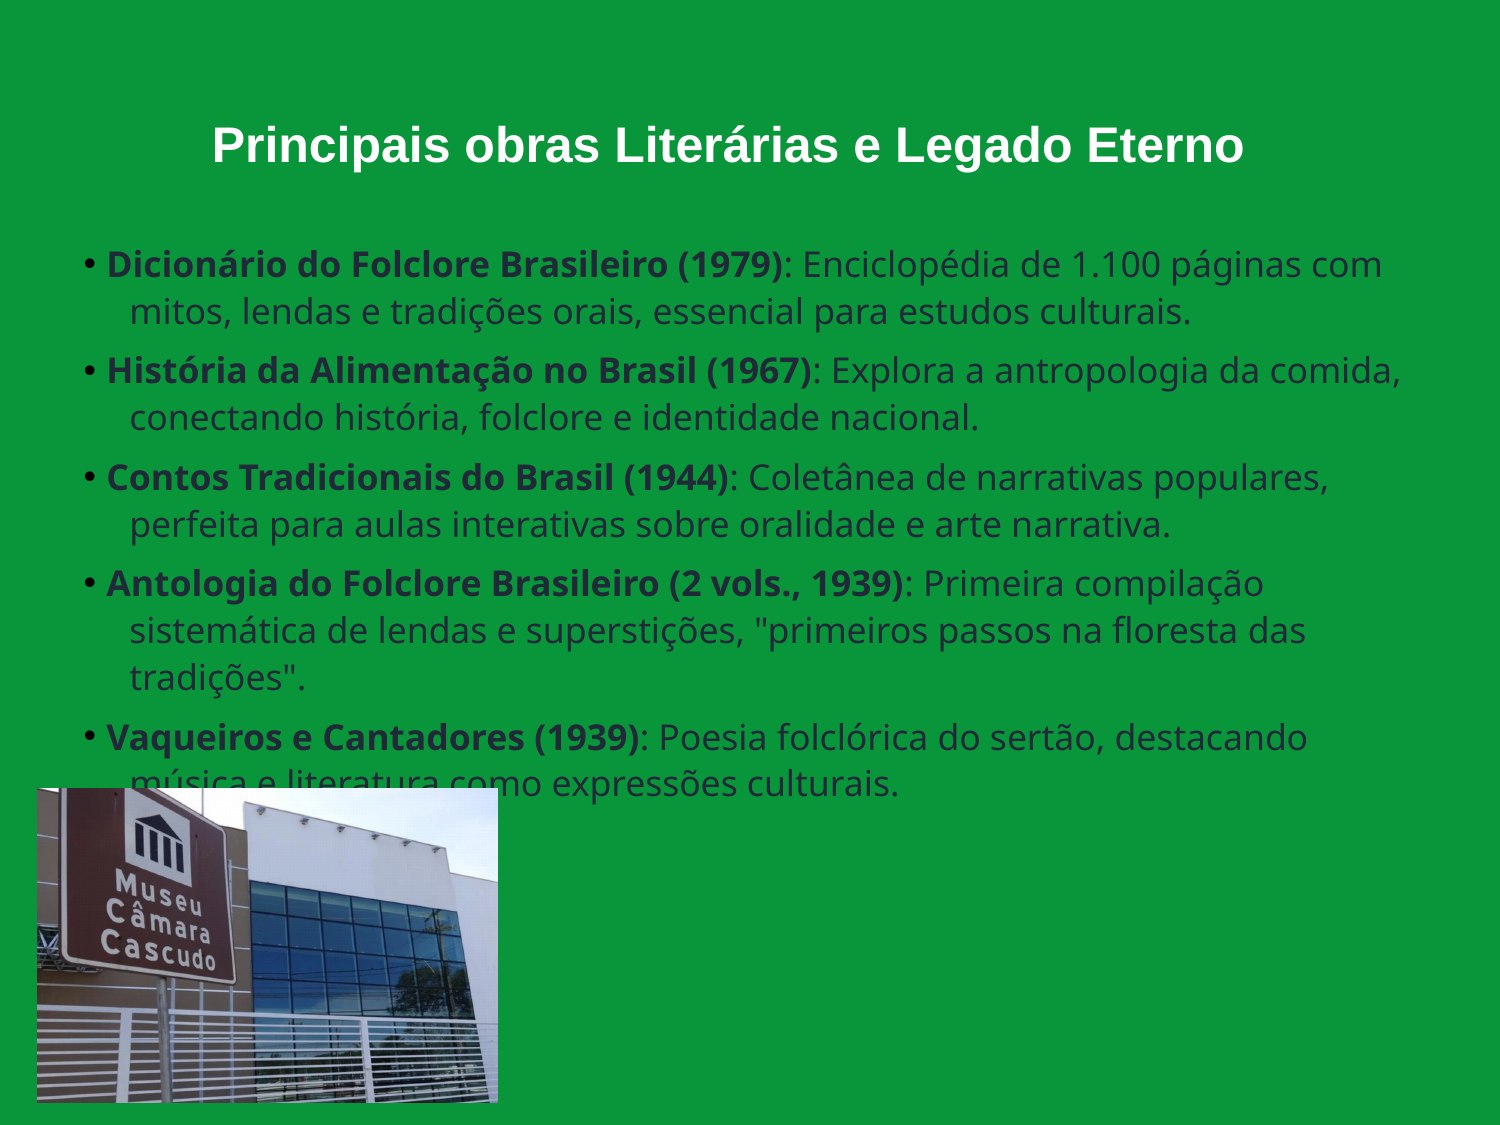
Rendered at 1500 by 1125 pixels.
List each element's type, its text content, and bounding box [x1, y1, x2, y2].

picture [37, 789, 498, 1103]
title Principais obras Literárias e Legado Eterno [196, 77, 1305, 230]
list Dicionário do Folclore Brasileiro (1979): Enciclopédia de 1.100 páginas com mitos, lendas e tradições orais, essencial para estudos culturais. História da Alimentação no Brasil (1967): Explora a antropologia da comida, conectando história, folclore e identidade nacional. Contos Tradicionais do Brasil (1944): Coletânea de narrativas populares, perfeita para aulas interativas sobre oralidade e arte narrativa. Antologia do Folclore Brasileiro (2 vols., 1939): Primeira compilação sistemática de lendas e superstições, "primeiros passos na floresta das tradições". Vaqueiros e Cantadores (1939): Poesia folclórica do sertão, destacando música e literatura como expressões culturais. [68, 230, 1430, 821]
